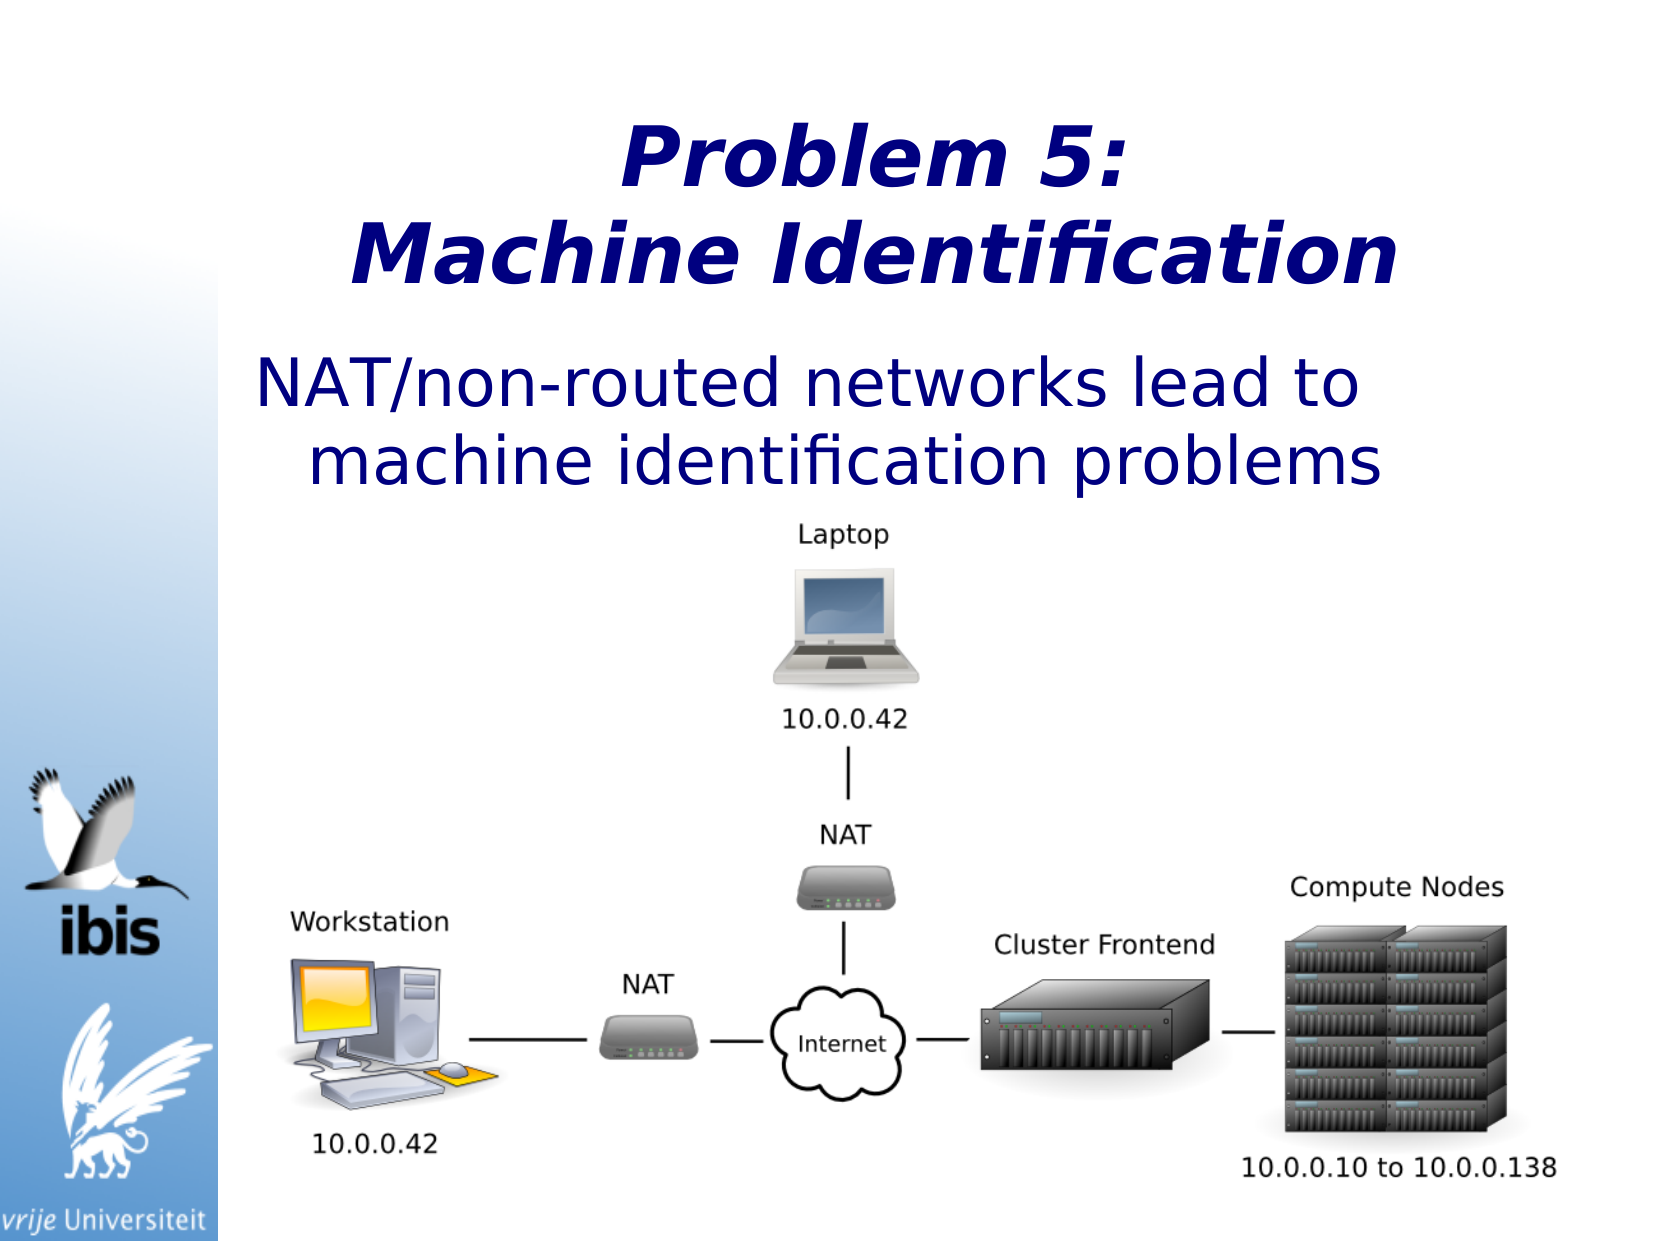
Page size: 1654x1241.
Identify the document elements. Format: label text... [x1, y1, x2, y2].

title Problem 5: Machine Identification [219, 102, 1534, 311]
picture [0, 0, 218, 1241]
picture [269, 503, 1576, 1213]
list NAT/non-routed networks lead to machine identification problems [236, 344, 1534, 1196]
